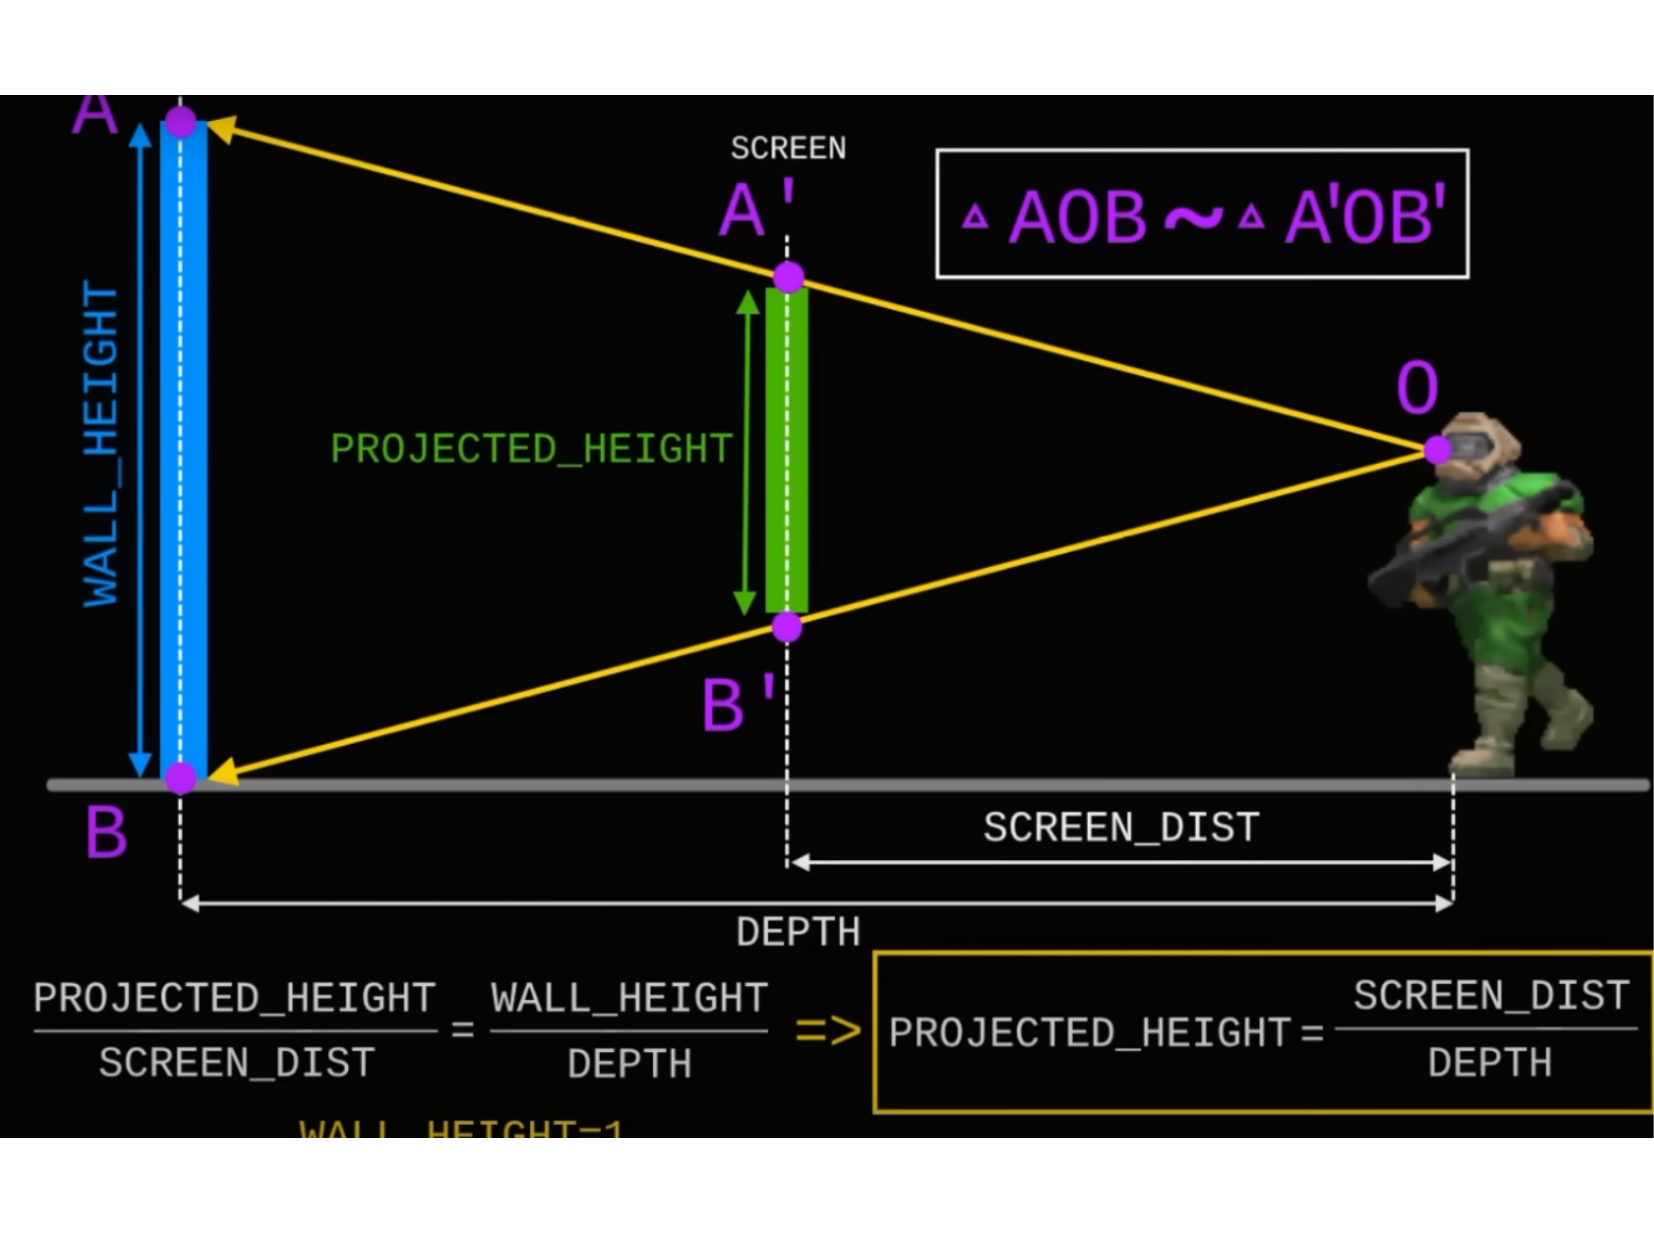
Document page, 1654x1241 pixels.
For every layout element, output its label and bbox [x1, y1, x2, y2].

picture [0, 95, 1654, 1138]
